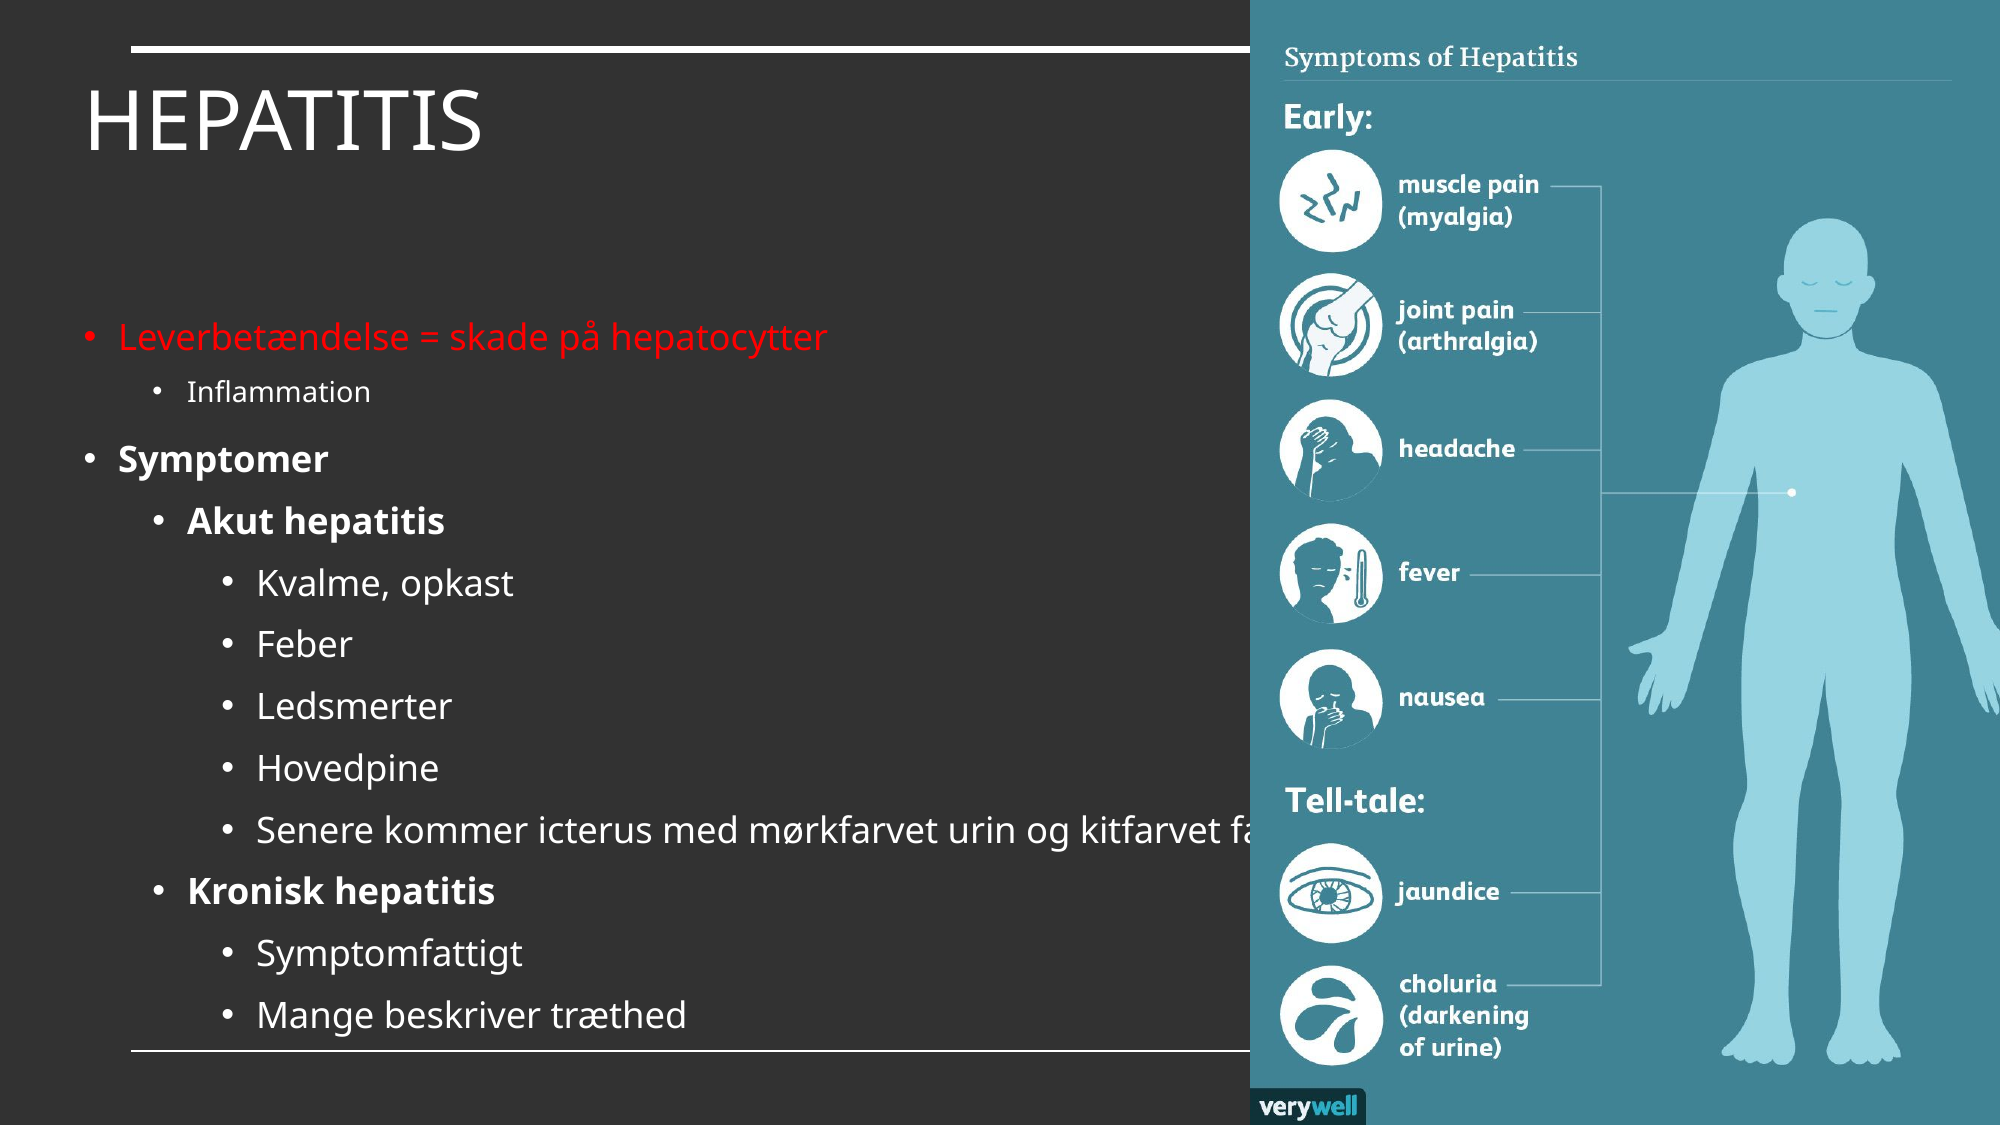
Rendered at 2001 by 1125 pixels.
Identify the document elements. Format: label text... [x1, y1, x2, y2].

title Hepatitis [68, 59, 1250, 278]
list Leverbetændelse = skade på hepatocytter Inflammation Symptomer Akut hepatitis Kvalme, opkast Feber Ledsmerter Hovedpine Senere kommer icterus med mørkfarvet urin og kitfarvet fæces Kronisk hepatitis Symptomfattigt Mange beskriver træthed [68, 297, 1250, 1066]
picture [1250, 0, 2000, 1125]
